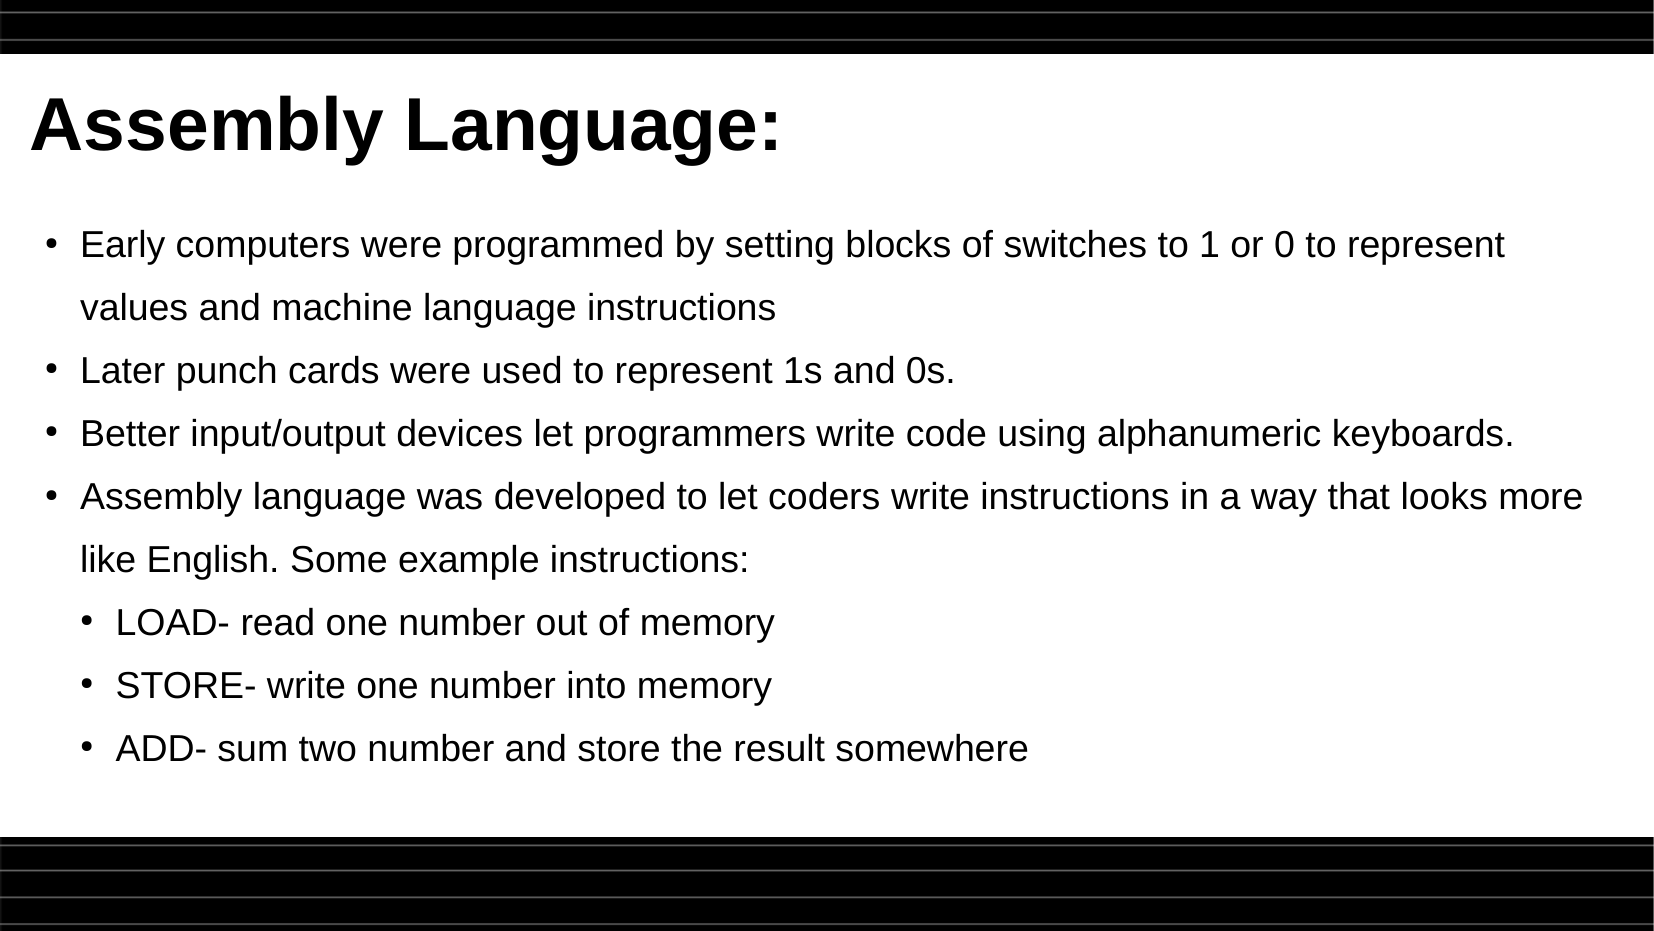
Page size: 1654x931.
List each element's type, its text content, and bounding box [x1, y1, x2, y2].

picture [0, 837, 1654, 931]
text_box Assembly Language: [15, 75, 1591, 174]
picture [0, 0, 1654, 54]
text_box Early computers were programmed by setting blocks of switches to 1 or 0 to represent values and machine language instructions Later punch cards were used to represent 1s and 0s. Better input/output devices let programmers write code using alphanumeric keyboards. Assembly language was developed to let coders write instructions in a way that looks more like English. Some example instructions: LOAD- read one number out of memory STORE- write one number into memory ADD- sum two number and store the result somewhere [30, 195, 1621, 777]
